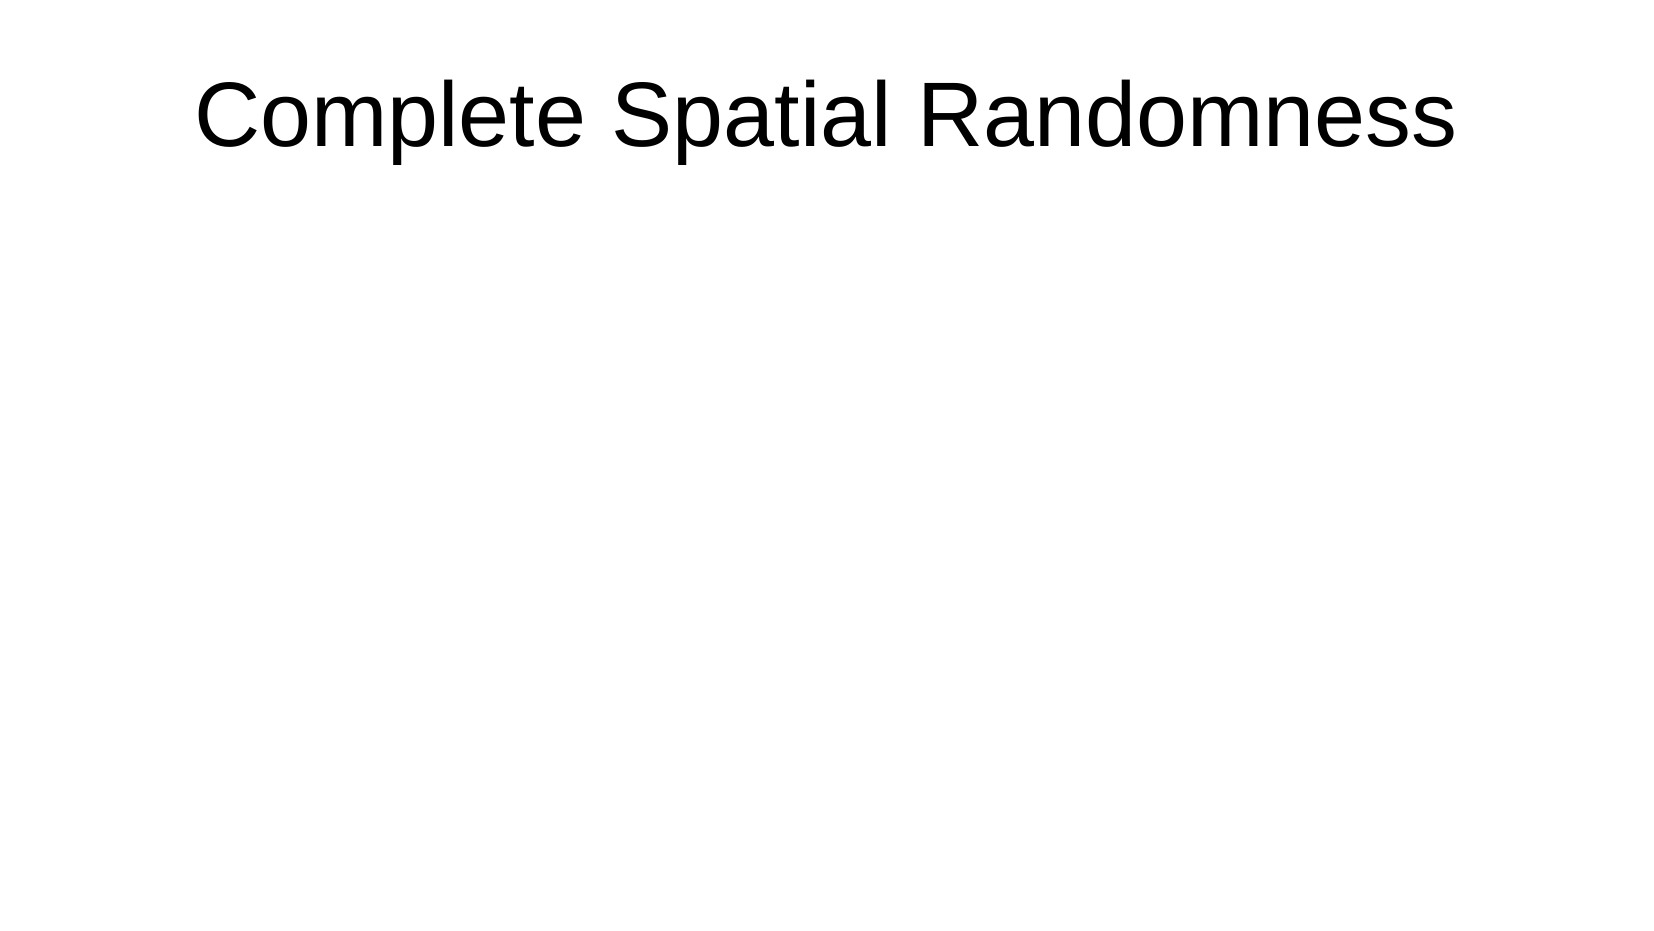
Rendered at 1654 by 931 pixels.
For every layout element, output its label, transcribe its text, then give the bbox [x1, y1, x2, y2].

title Complete Spatial Randomness [82, 37, 1571, 193]
